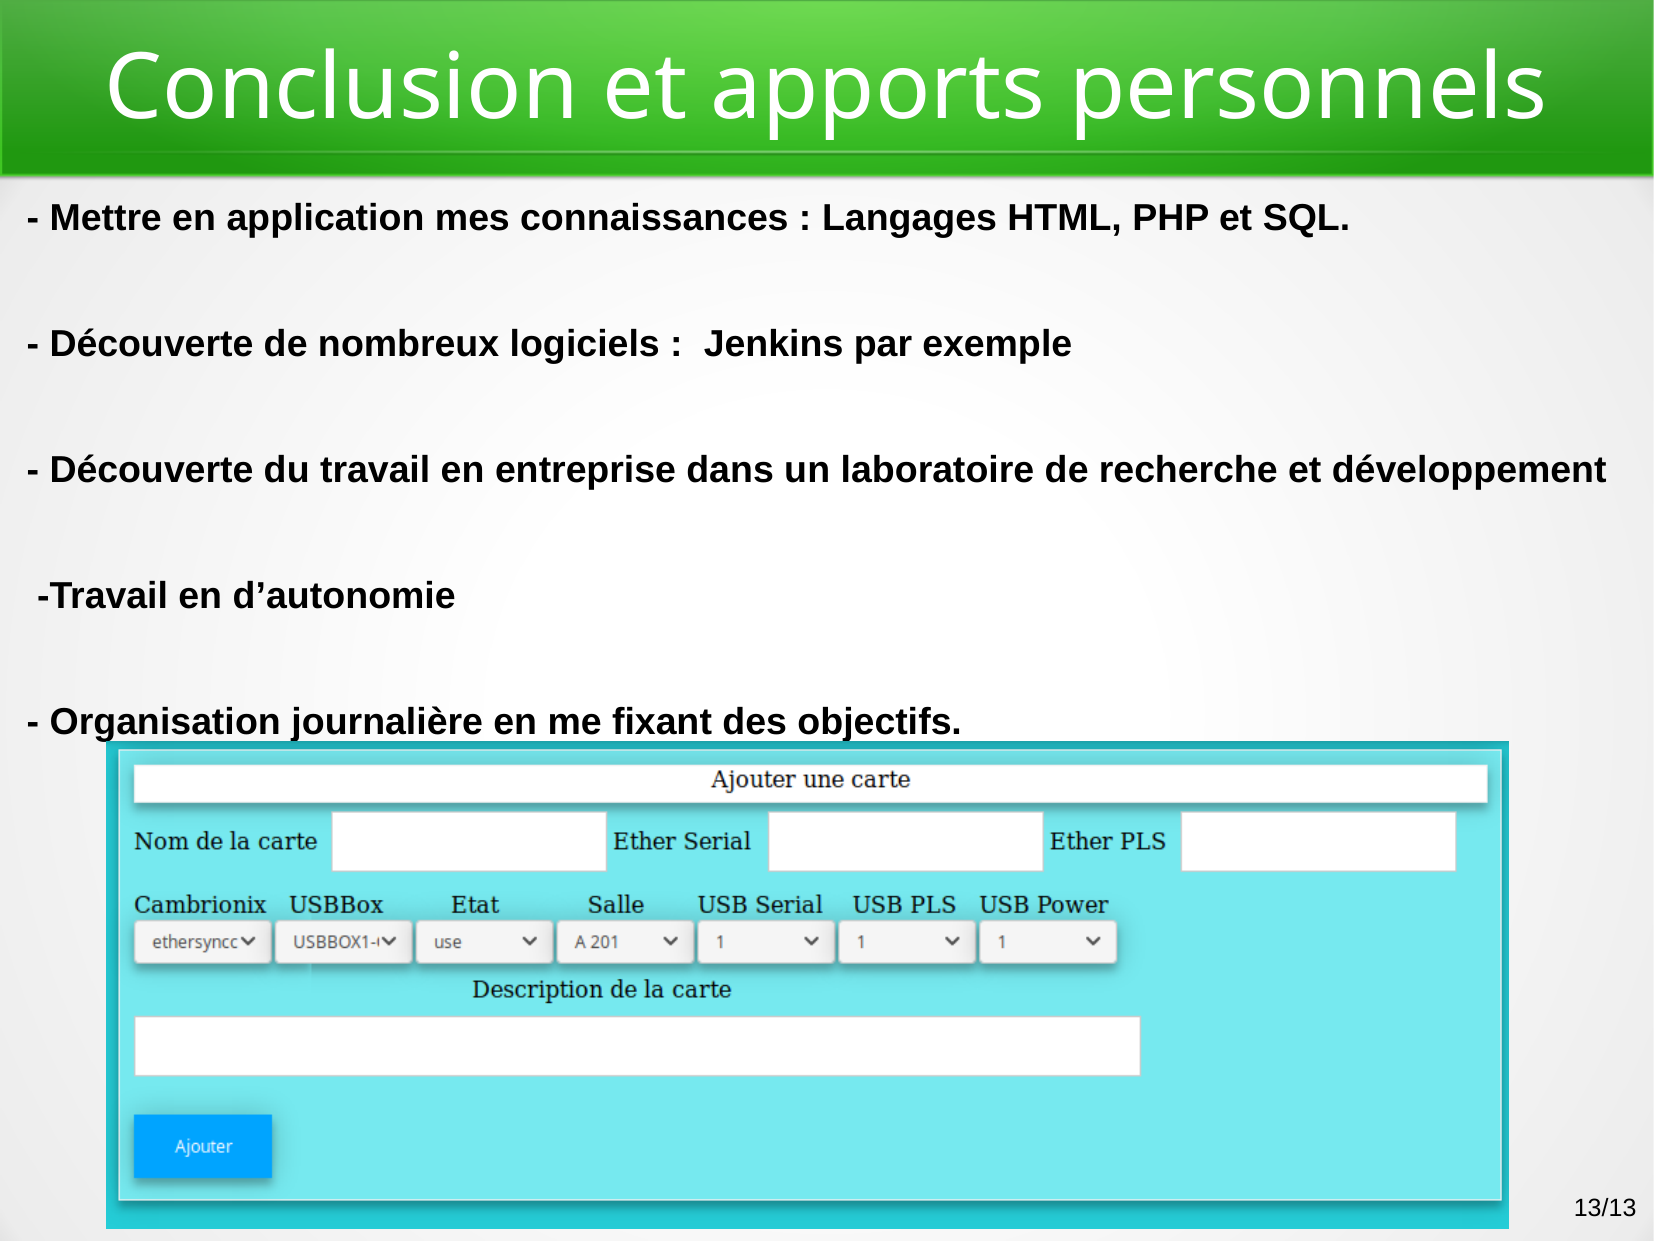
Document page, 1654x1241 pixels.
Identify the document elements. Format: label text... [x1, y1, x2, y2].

picture [0, 0, 1654, 1241]
title Conclusion et apports personnels [82, 11, 1571, 154]
text_box 13/13 [1559, 1186, 1654, 1229]
text_box - Mettre en application mes connaissances : Langages HTML, PHP et SQL. - Découverte de nombreux logiciels : Jenkins par exemple - Découverte du travail en entreprise dans un laboratoire de recherche et développement -Travail en d’autonomie - Organisation journalière en me fixant des objectifs. [11, 188, 1642, 663]
